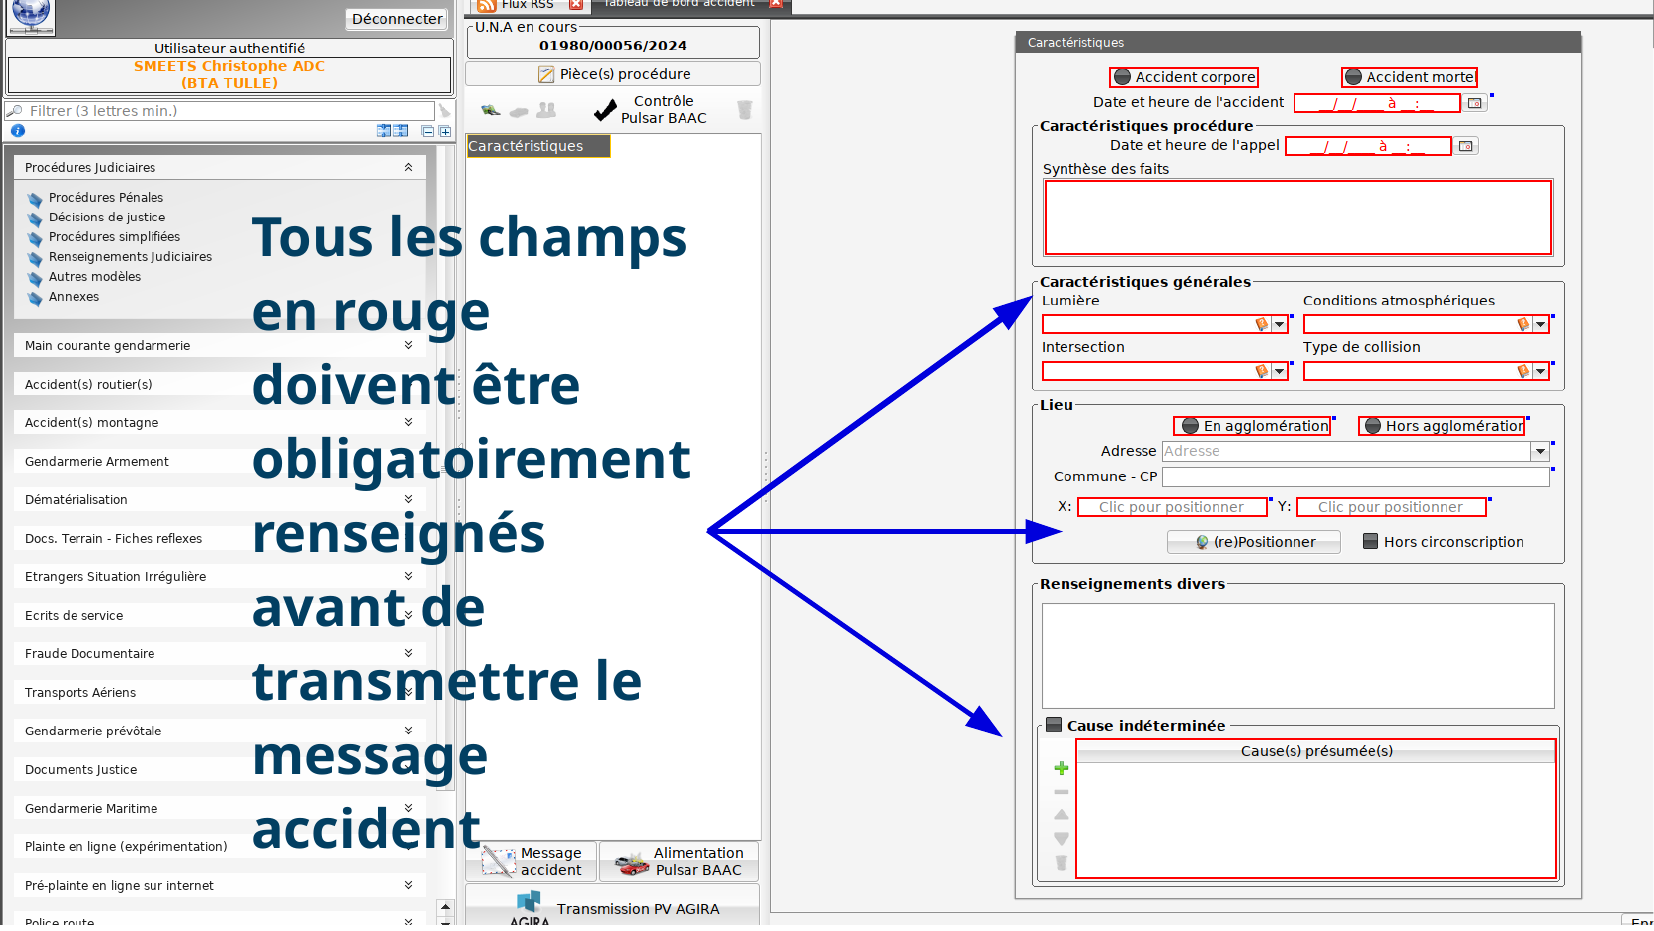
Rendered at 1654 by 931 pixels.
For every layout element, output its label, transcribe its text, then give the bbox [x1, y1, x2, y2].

text_box Tous les champs en rouge doivent être obligatoirement renseignés avant de transmettre le message accident [236, 191, 715, 869]
picture [0, 0, 1654, 925]
